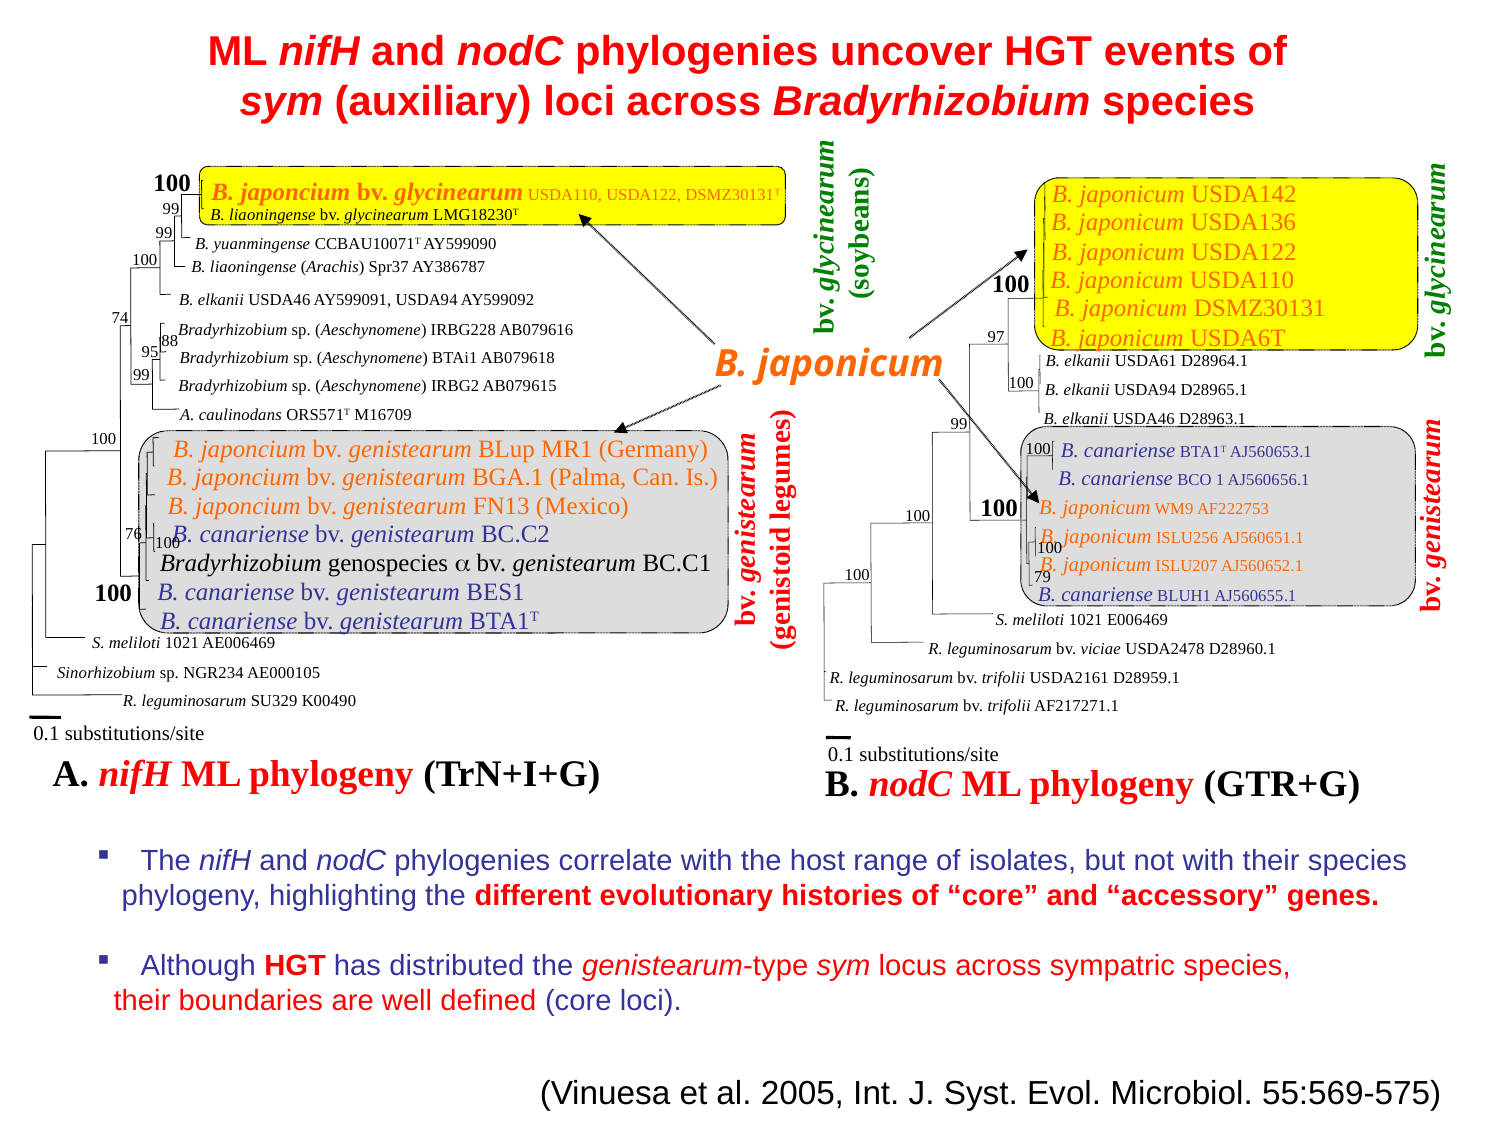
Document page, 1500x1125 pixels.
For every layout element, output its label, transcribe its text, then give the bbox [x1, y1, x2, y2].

text_box 100 [844, 563, 870, 584]
text_box B. liaoningense bv. glycinearum LMG18230T [210, 203, 522, 224]
text_box Bradyrhizobium sp. (Aeschynomene) BTAi1 AB079618 [179, 346, 556, 367]
text_box B. japonicum WM9 AF222753 [1039, 493, 1270, 519]
text_box 97 [987, 325, 1005, 347]
text_box 0.1 substitutions/site [33, 719, 205, 745]
text_box B. japonicum DSMZ30131 [1054, 291, 1326, 322]
text_box B. japoncium bv. genistearum FN13 (Mexico) [167, 489, 630, 520]
text_box S. meliloti 1021 AE006469 [92, 632, 276, 653]
text_box 100 [992, 267, 1030, 298]
text_box 100 [1008, 371, 1034, 392]
text_box B. japoncium bv. genistearum BGA.1 (Palma, Can. Is.) [166, 460, 719, 491]
text_box Bradyrhizobium sp. (Aeschynomene) IRBG2 AB079615 [178, 375, 558, 396]
text_box [1034, 183, 1044, 297]
text_box [709, 432, 718, 460]
text_box [1020, 438, 1026, 484]
text_box bv. glycinearum [1408, 147, 1459, 374]
text_box 100 [980, 491, 1018, 522]
text_box R. leguminosarum bv. trifolii USDA2161 D28959.1 [829, 666, 1181, 687]
text_box Bradyrhizobium genospecies a bv. genistearum BC.C1 [159, 546, 712, 577]
text_box R. leguminosarum bv. viciae USDA2478 D28960.1 [928, 637, 1277, 658]
text_box B. yuanmingense CCBAU10071T AY599090 [195, 232, 497, 253]
text_box R. leguminosarum bv. trifolii AF217271.1 [835, 694, 1120, 715]
text_box 100 [992, 267, 1001, 274]
text_box The nifH and nodC phylogenies correlate with the host range of isolates, but not with their species phylogeny, highlighting the different evolutionary histories of “core” and “accessory” genes. Although HGT has distributed the genistearum-type sym locus across sympatric species, their boundaries are well defined (core loci). [82, 834, 1424, 1024]
text_box 100 [153, 166, 191, 197]
text_box 99 [950, 412, 968, 433]
text_box B. elkanii USDA46 AY599091, USDA94 AY599092 [179, 289, 536, 310]
text_box Sinorhizobium sp. NGR234 AE000105 [57, 661, 321, 682]
text_box B. canariense BTA1T AJ560653.1 [1060, 436, 1313, 462]
text_box 79 [1034, 566, 1052, 587]
text_box [139, 539, 160, 632]
text_box B. japonicum USDA122 [1051, 234, 1297, 265]
text_box S. meliloti 1021 E006469 [995, 608, 1169, 629]
text_box B. japonicum USDA142 [1051, 177, 1304, 208]
text_box B. japonicum ISLU207 AJ560652.1 [1049, 551, 1304, 577]
text_box [1020, 482, 1026, 519]
text_box R. leguminosarum SU329 K00490 [122, 690, 357, 711]
text_box B. canariense bv. genistearum BC.C2 [171, 517, 551, 546]
text_box 100 [154, 531, 181, 552]
text_box [138, 430, 615, 542]
text_box 99 [162, 197, 180, 218]
text_box 100 [94, 576, 132, 607]
text_box (Vinuesa et al. 2005, Int. J. Syst. Evol. Microbiol. 55:569-575) [524, 1063, 1458, 1119]
text_box 95 [141, 341, 159, 362]
text_box 100 [1037, 536, 1063, 557]
text_box B. elkanii USDA94 D28965.1 [1045, 378, 1249, 399]
text_box 88 [161, 329, 179, 350]
text_box B. liaoningense (Arachis) Spr37 AY386787 [191, 255, 486, 276]
text_box B. canariense bv. genistearum BTA1T [160, 604, 543, 635]
text_box B. japonicum [699, 331, 960, 392]
text_box 74 [111, 306, 129, 327]
text_box B. canariense BCO 1 AJ560656.1 [1058, 464, 1311, 490]
text_box [1286, 177, 1408, 351]
text_box A. nifH ML phylogeny (TrN+I+G) [37, 741, 616, 802]
text_box bv. genistearum (genistoid legumes) [718, 394, 803, 665]
text_box 100 [904, 504, 931, 525]
text_box [526, 491, 718, 633]
text_box 76 [125, 523, 142, 544]
text_box [199, 166, 786, 225]
text_box B. canariense bv. genistearum BES1 [157, 575, 526, 606]
text_box B. japonicum ISLU256 AJ560651.1 [1040, 522, 1305, 548]
text_box B. nodC ML phylogeny (GTR+G) [810, 751, 1376, 812]
text_box B. japonicum USDA110 [1050, 263, 1295, 294]
text_box A. caulinodans ORS571T M16709 [180, 404, 412, 425]
text_box B. elkanii USDA46 D28963.1 [1043, 407, 1247, 428]
text_box B. japoncium bv. genistearum BLup MR1 (Germany) [173, 432, 709, 460]
text_box bv. glycinearum (soybeans) [797, 131, 882, 331]
text_box ML nifH and nodC phylogenies uncover HGT events of sym (auxiliary) loci across Bradyrhizobium species [192, 16, 1303, 131]
text_box bv. genistearum [1403, 403, 1454, 627]
text_box Bradyrhizobium sp. (Aeschynomene) IRBG228 AB079616 [178, 318, 574, 339]
text_box B. japonicum USDA6T [1050, 321, 1286, 352]
text_box 99 [133, 363, 151, 384]
text_box [1020, 426, 1403, 606]
text_box B. japoncium bv. glycinearum USDA110, USDA122, DSMZ30131T [211, 175, 781, 206]
text_box [1034, 179, 1054, 349]
text_box 0.1 substitutions/site [827, 740, 1000, 766]
text_box 99 [155, 221, 173, 242]
text_box B. canariense BLUH1 AJ560655.1 [1038, 580, 1297, 606]
text_box B. elkanii USDA61 D28964.1 [1045, 349, 1249, 370]
text_box 100 [91, 428, 117, 449]
text_box B. japonicum USDA136 [1051, 205, 1303, 236]
text_box 100 [1025, 437, 1052, 458]
text_box 100 [131, 249, 158, 270]
